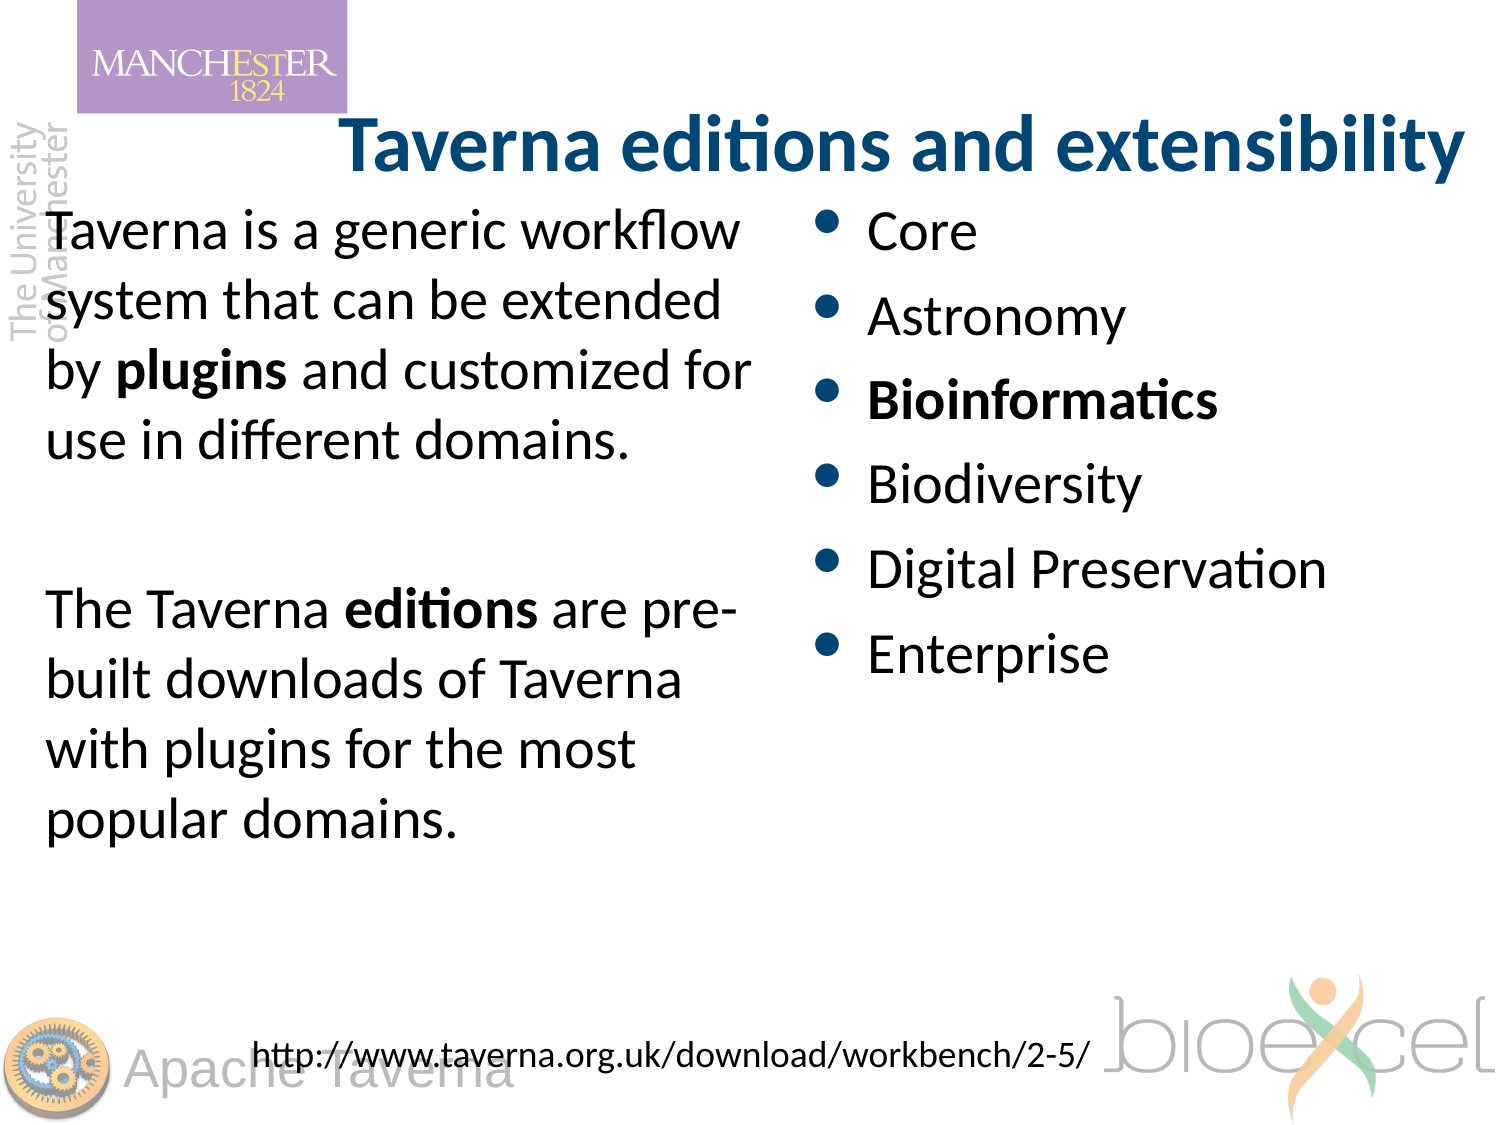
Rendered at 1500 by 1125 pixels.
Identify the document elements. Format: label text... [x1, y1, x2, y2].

text_box Taverna is a generic workflow system that can be extended by plugins and customized for use in different domains. The Taverna editions are pre-built downloads of Taverna with plugins for the most popular domains. [30, 183, 800, 1024]
text_box http://www.taverna.org.uk/download/workbench/2-5/ [236, 1022, 1206, 1083]
text_box Core Astronomy Bioinformatics Biodiversity Digital Preservation Enterprise [800, 184, 1500, 1071]
text_box Taverna editions and extensibility [183, 29, 1483, 184]
